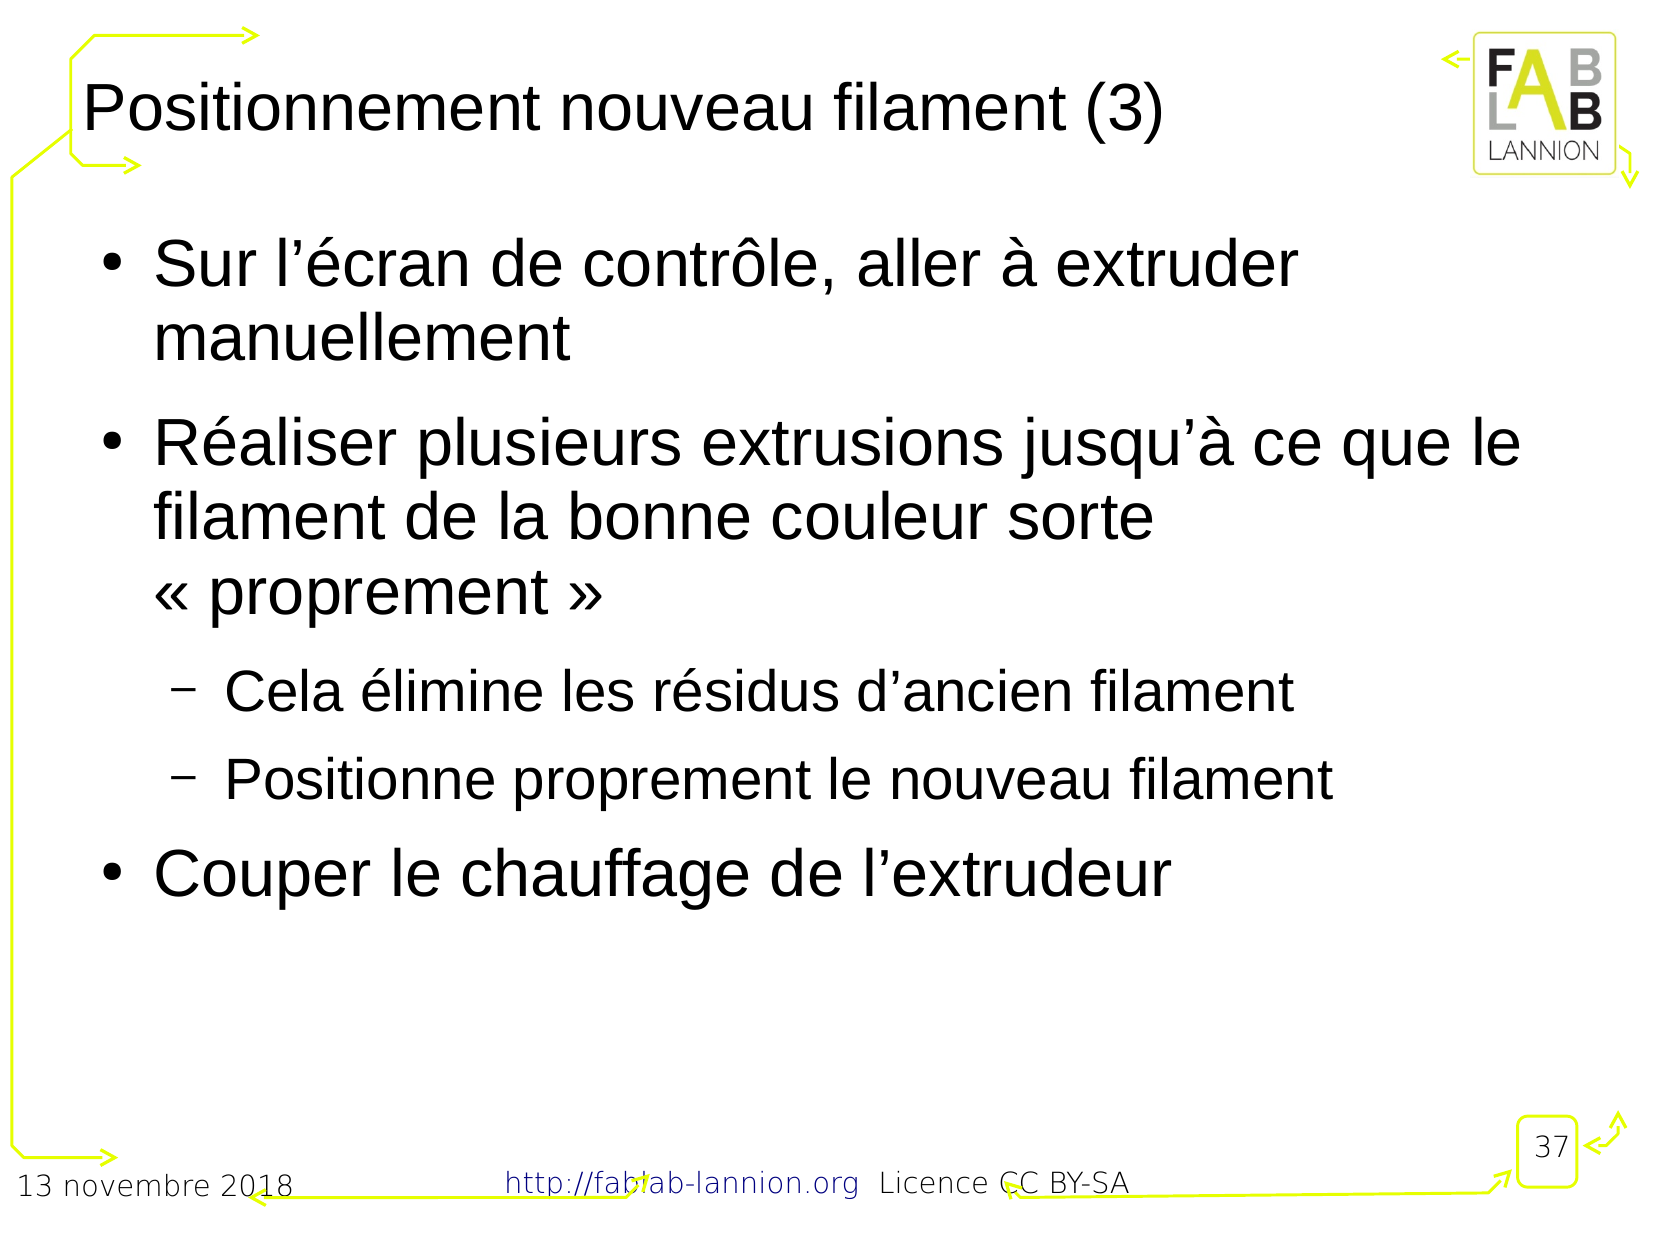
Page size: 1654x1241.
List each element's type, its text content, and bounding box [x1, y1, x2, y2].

list Sur l’écran de contrôle, aller à extruder manuellement Réaliser plusieurs extrusions jusqu’à ce que le filament de la bonne couleur sorte « proprement » Cela élimine les résidus d’ancien filament Positionne proprement le nouveau filament Couper le chauffage de l’extrudeur [82, 225, 1571, 945]
picture [1470, 29, 1619, 178]
title Positionnement nouveau filament (3) [82, 49, 1441, 166]
